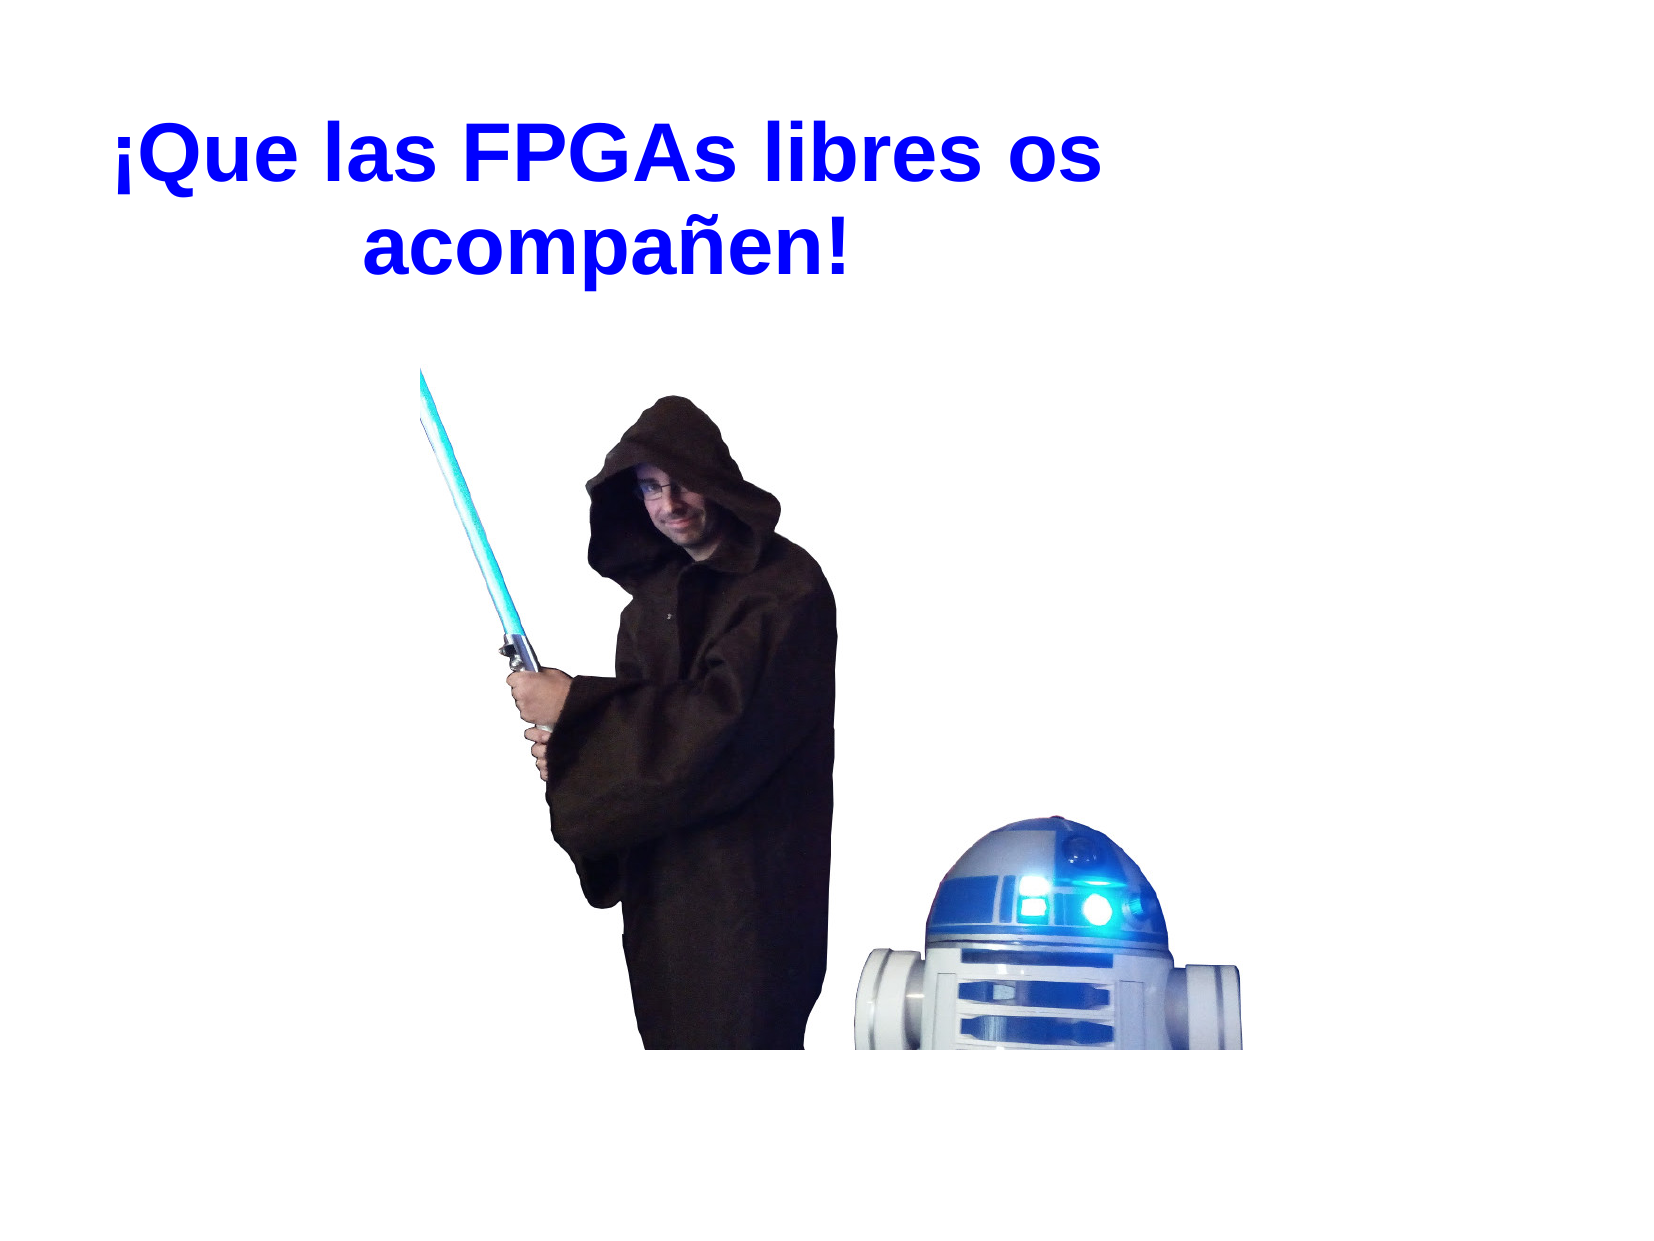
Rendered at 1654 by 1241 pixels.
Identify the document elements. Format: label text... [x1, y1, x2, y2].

text_box ¡Que las FPGAs libres os acompañen! [90, 99, 1126, 301]
picture [420, 341, 1274, 1051]
